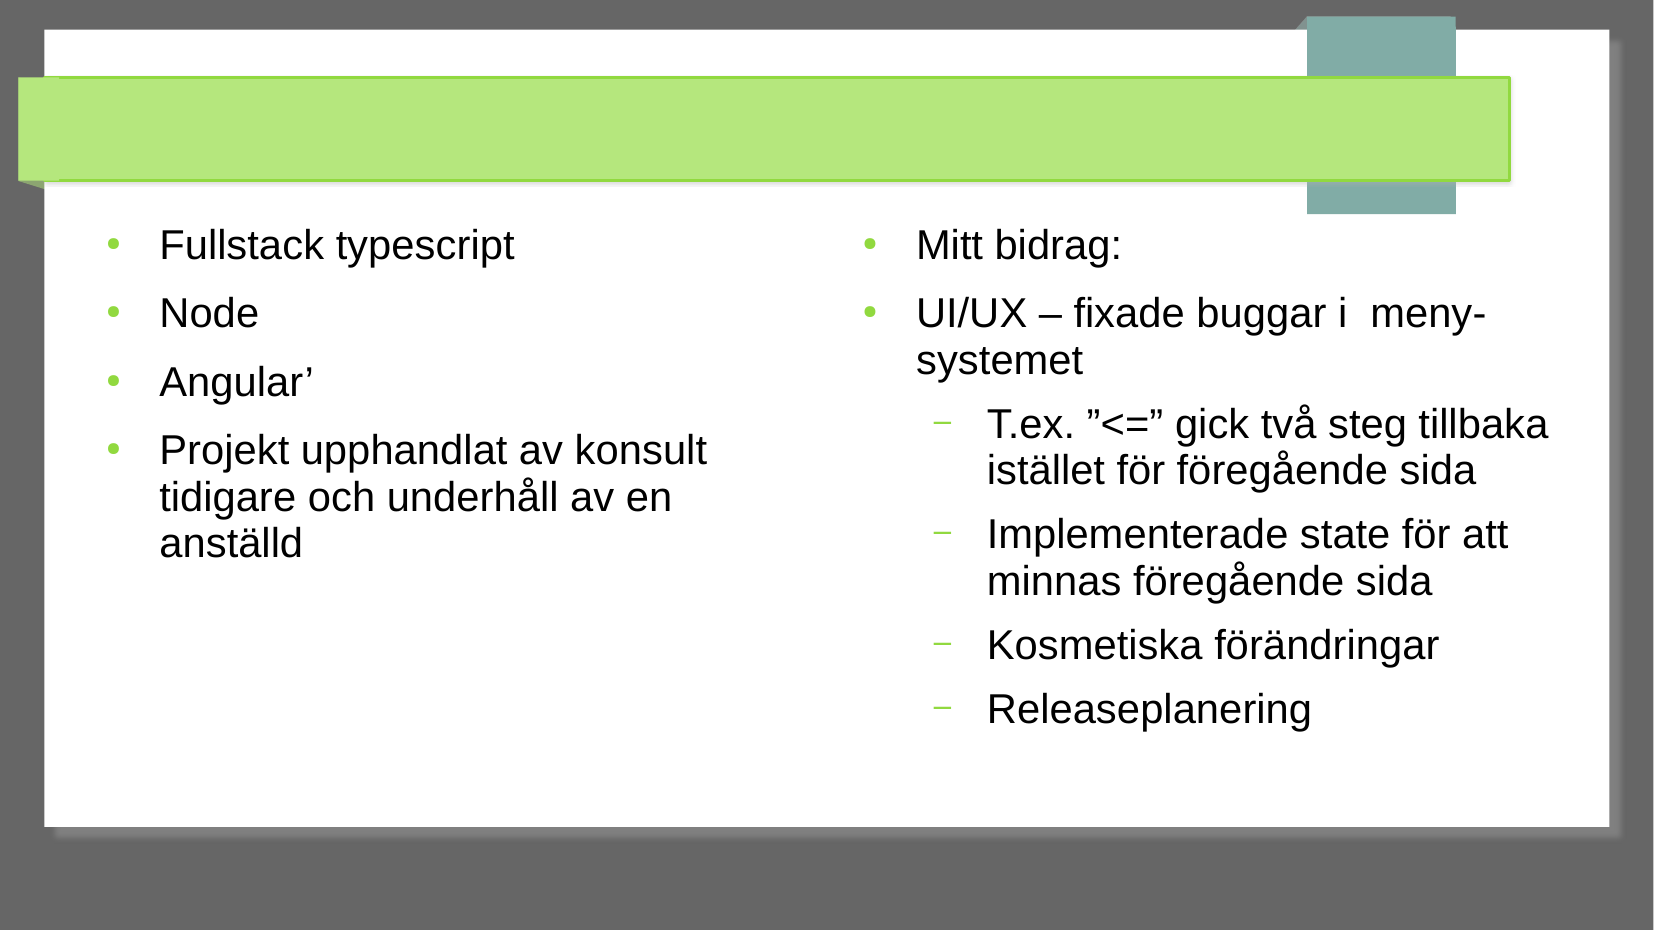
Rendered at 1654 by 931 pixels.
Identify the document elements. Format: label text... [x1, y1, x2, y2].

list Mitt bidrag: UI/UX – fixade buggar i meny-systemet T.ex. ”<=” gick två steg tillbaka istället för föregående sida Implementerade state för att minnas föregående sida Kosmetiska förändringar Releaseplanering [845, 221, 1566, 813]
list Fullstack typescript Node Angular’ Projekt upphandlat av konsult tidigare och underhåll av en anställd [88, 221, 809, 813]
